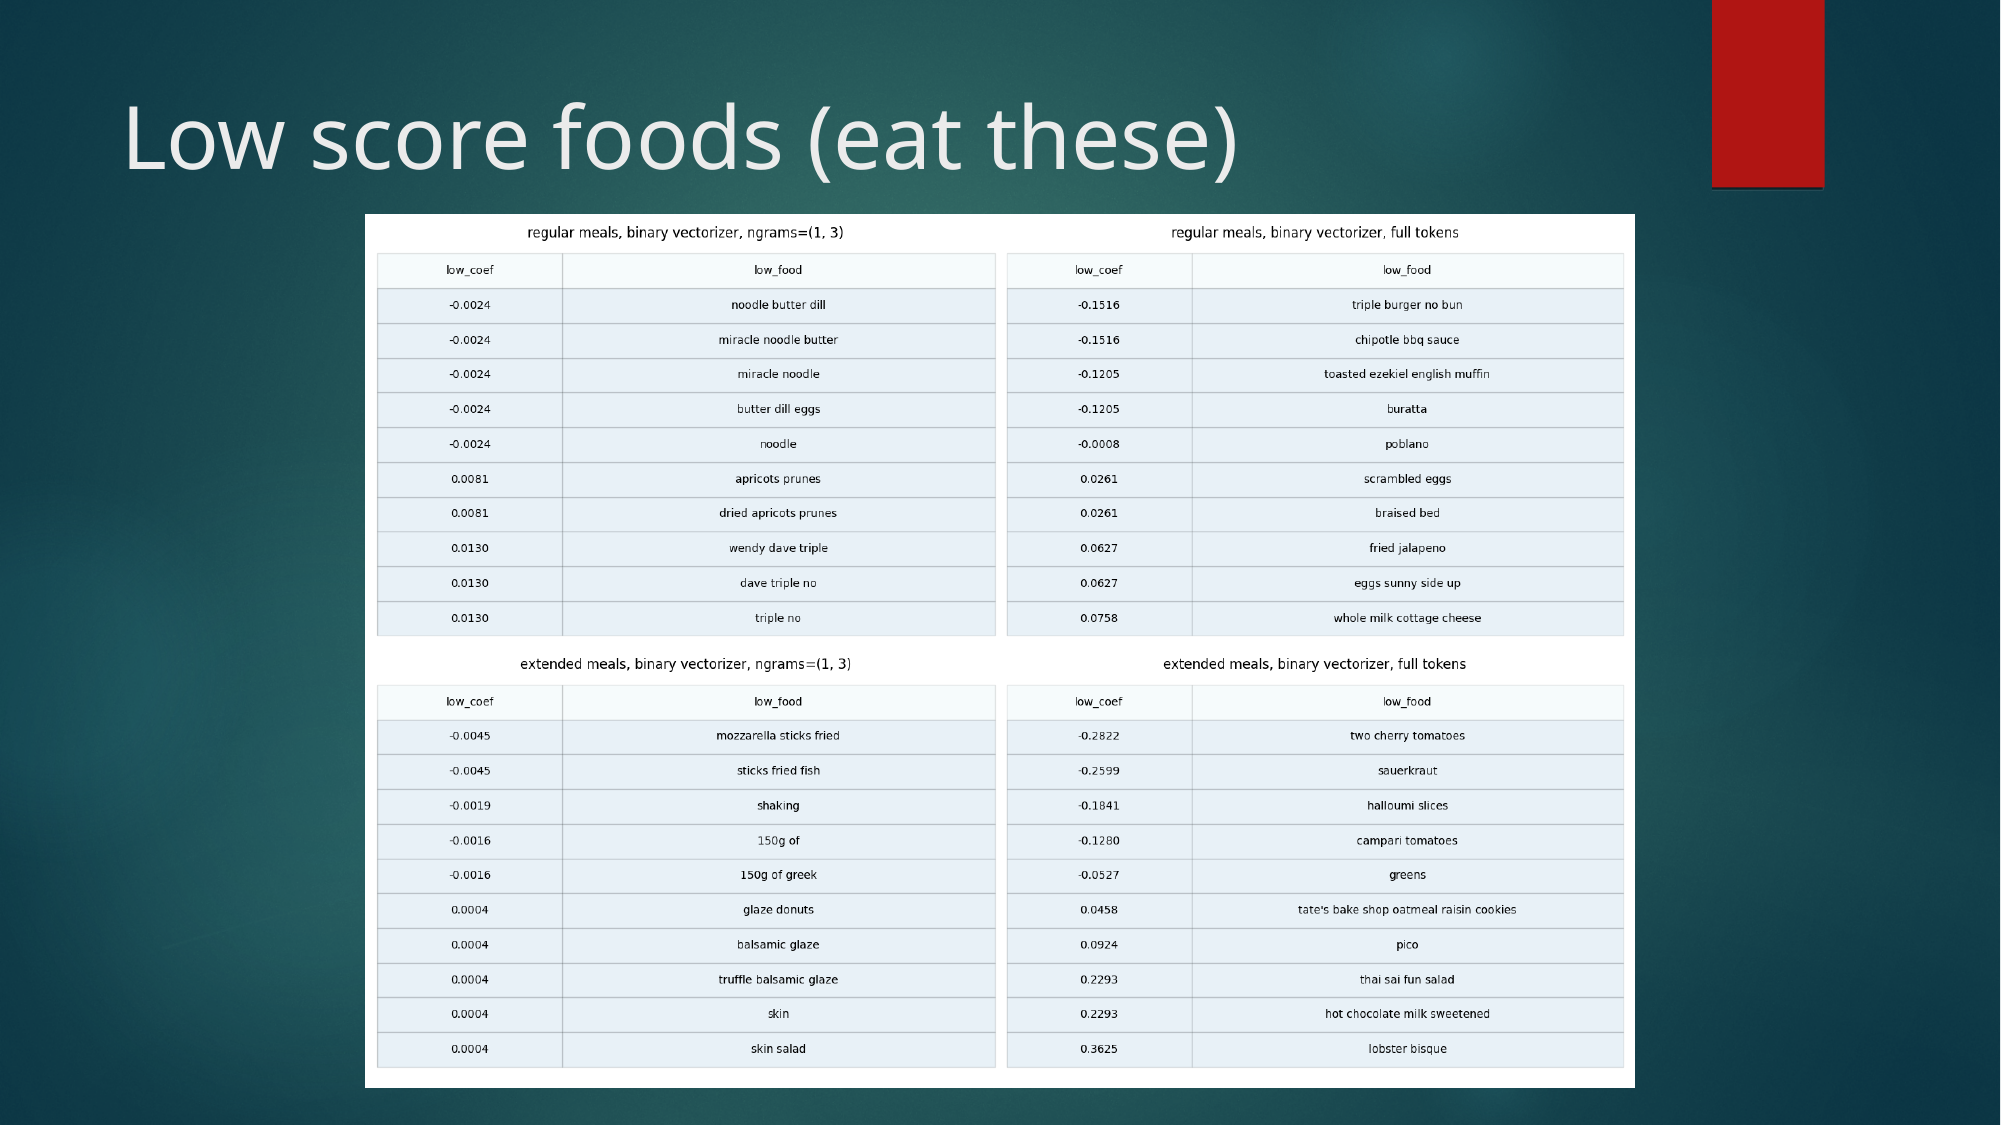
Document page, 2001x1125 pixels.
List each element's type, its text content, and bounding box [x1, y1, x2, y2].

picture [0, 0, 2001, 1125]
title Low score foods (eat these) [106, 74, 1411, 203]
